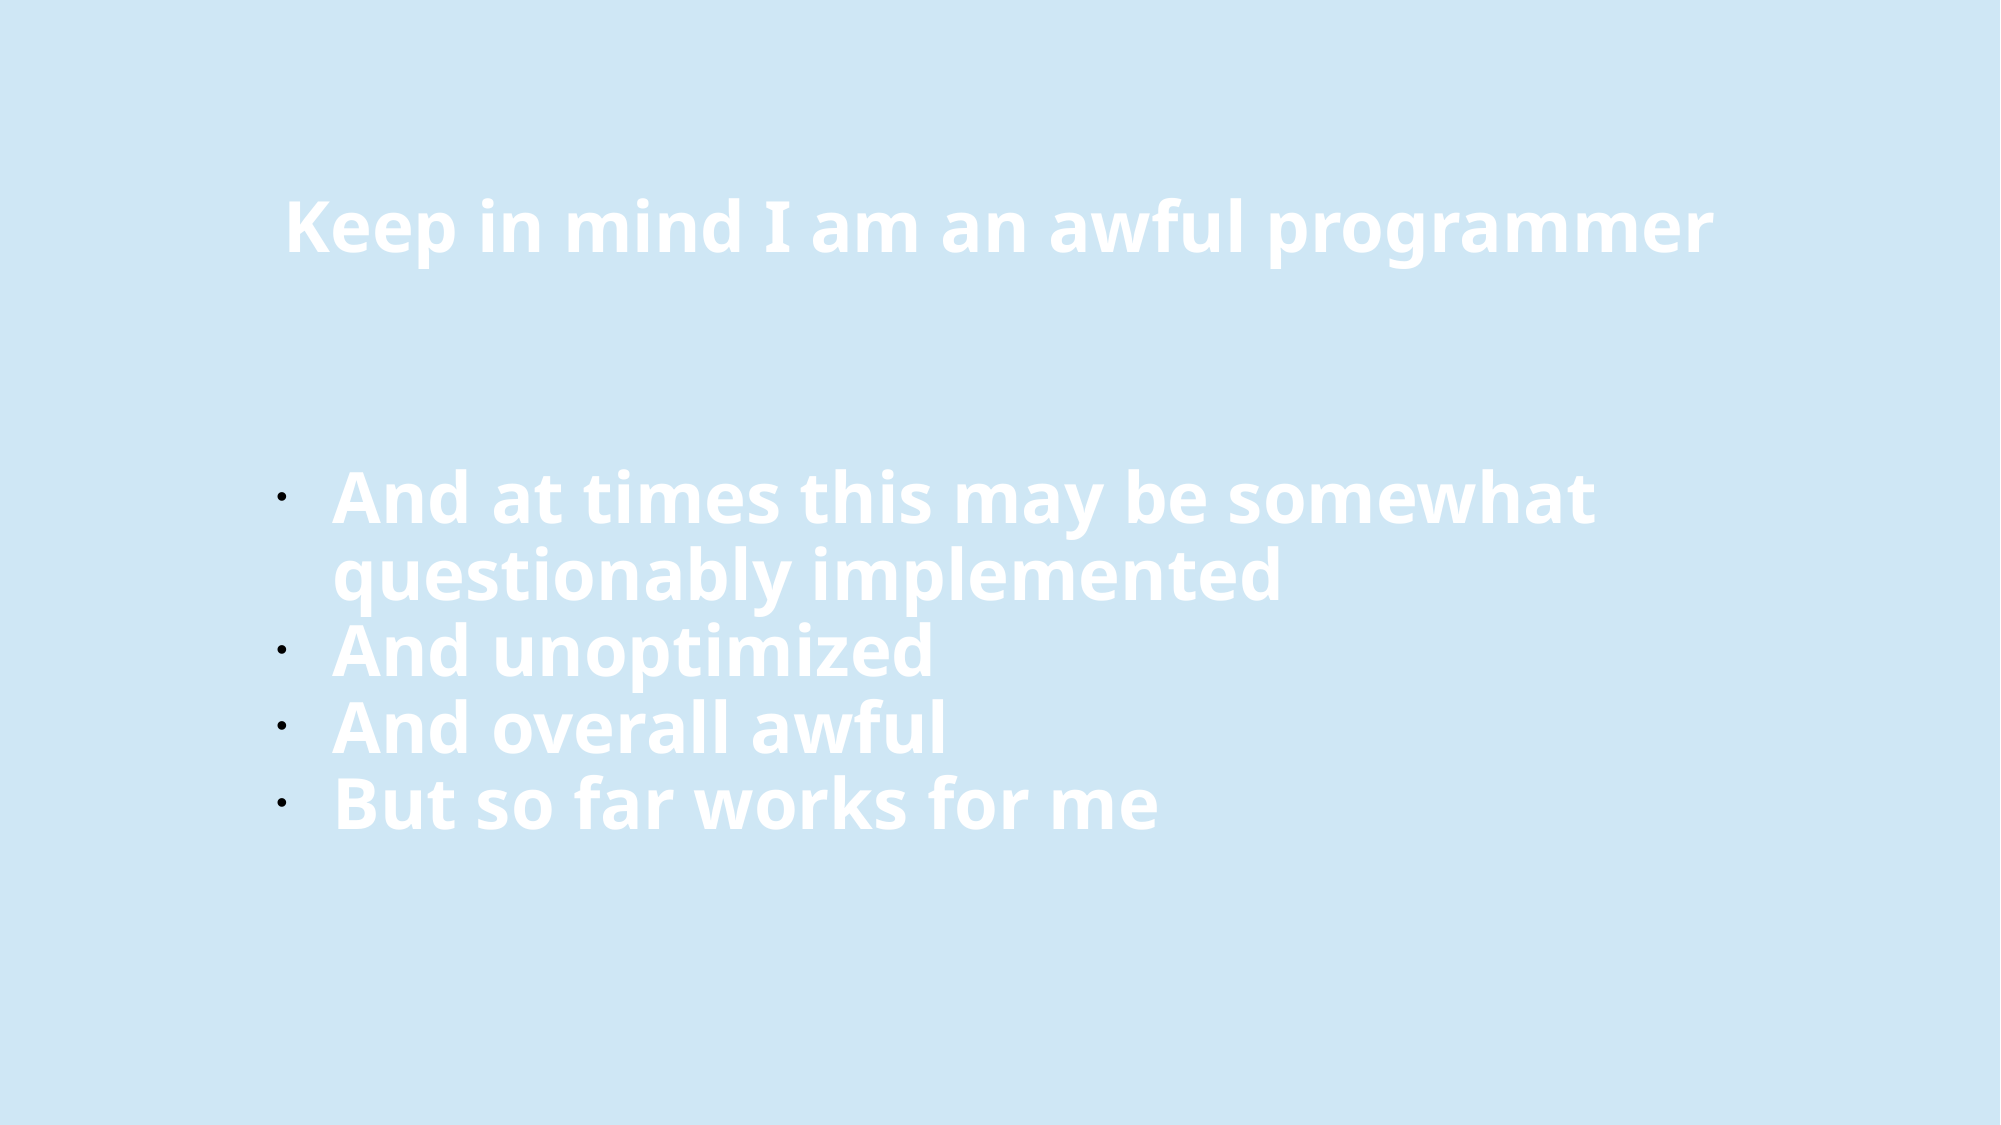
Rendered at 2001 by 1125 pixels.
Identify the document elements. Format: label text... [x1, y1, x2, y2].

subtitle And at times this may be somewhat questionably implemented And unoptimized And overall awful But so far works for me [261, 455, 1739, 1004]
title Keep in mind I am an awful programmer [261, 184, 1739, 455]
